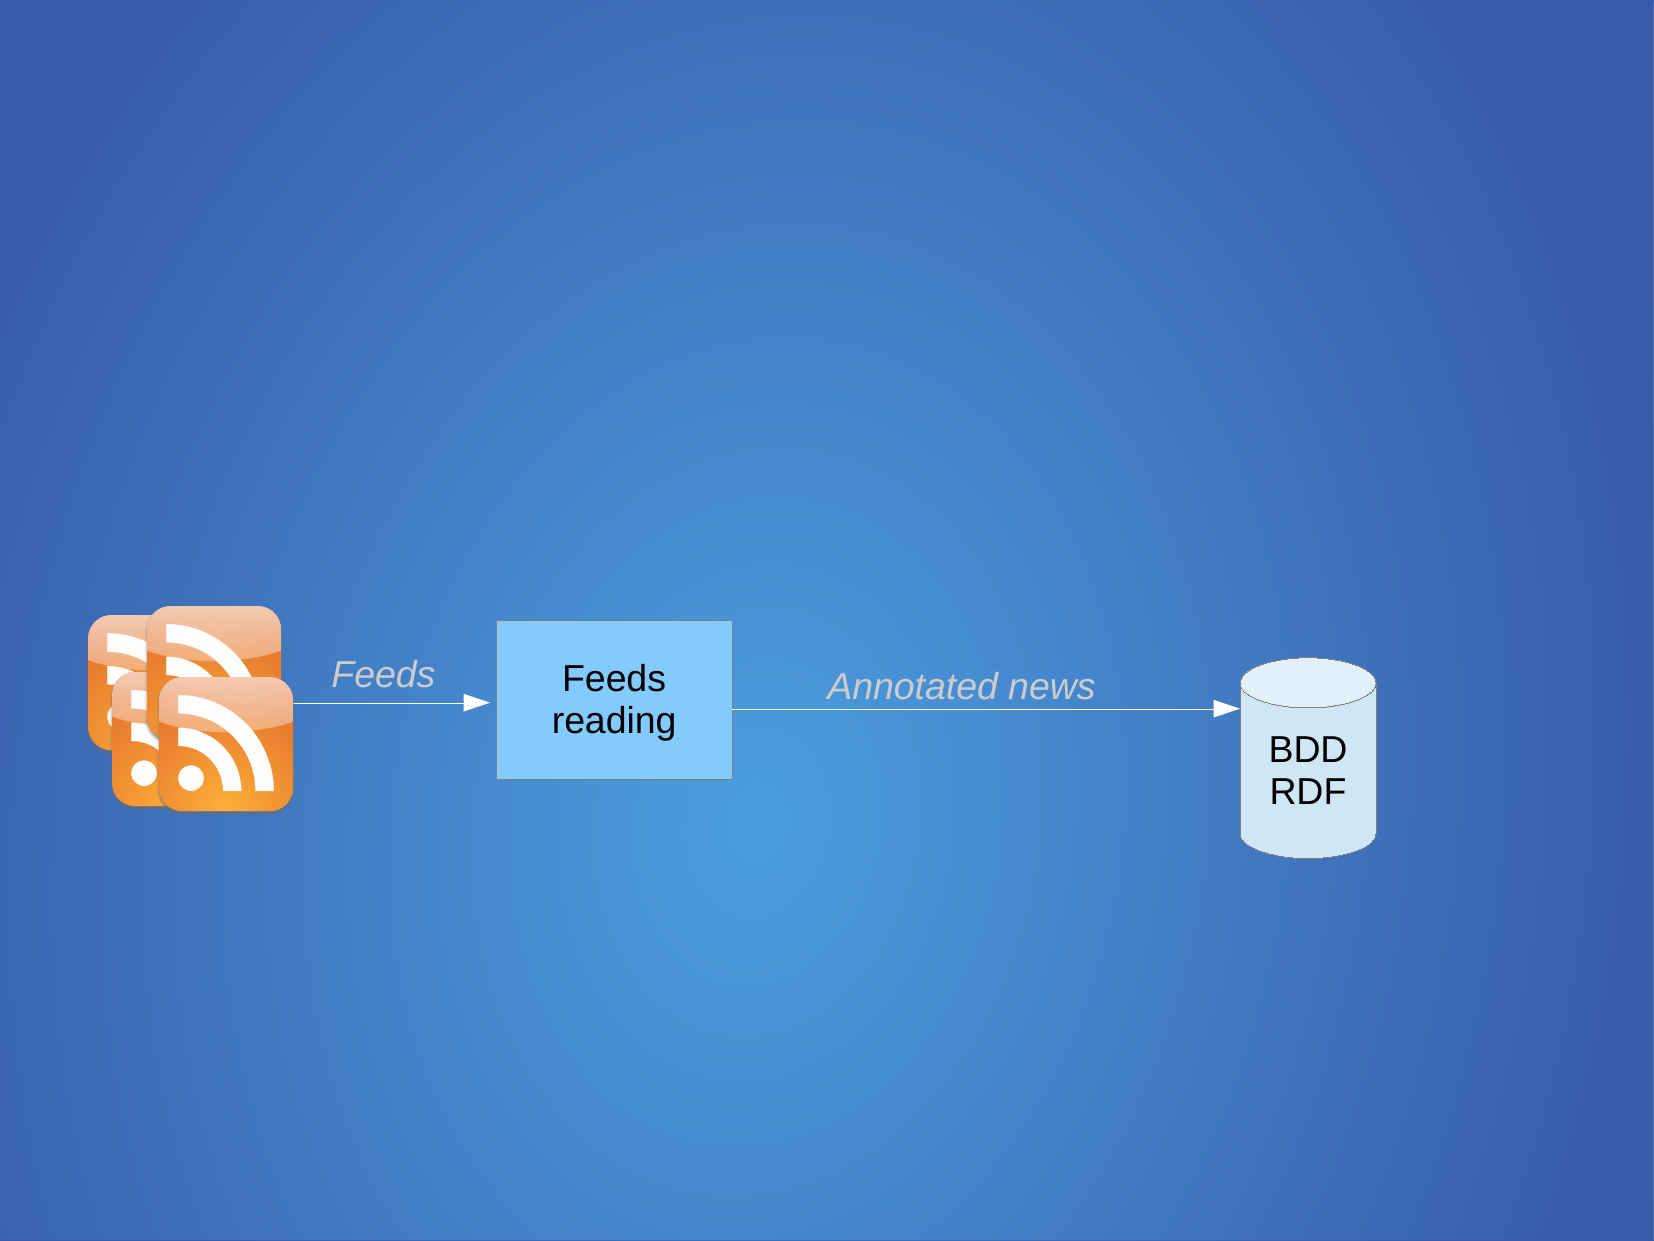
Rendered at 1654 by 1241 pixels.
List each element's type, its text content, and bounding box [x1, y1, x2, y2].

text_box Feeds reading [496, 620, 733, 780]
text_box BDD RDF [1240, 684, 1377, 859]
text_box Annotated news [812, 657, 1241, 733]
picture [0, 0, 1654, 1241]
text_box Feeds [316, 645, 473, 703]
